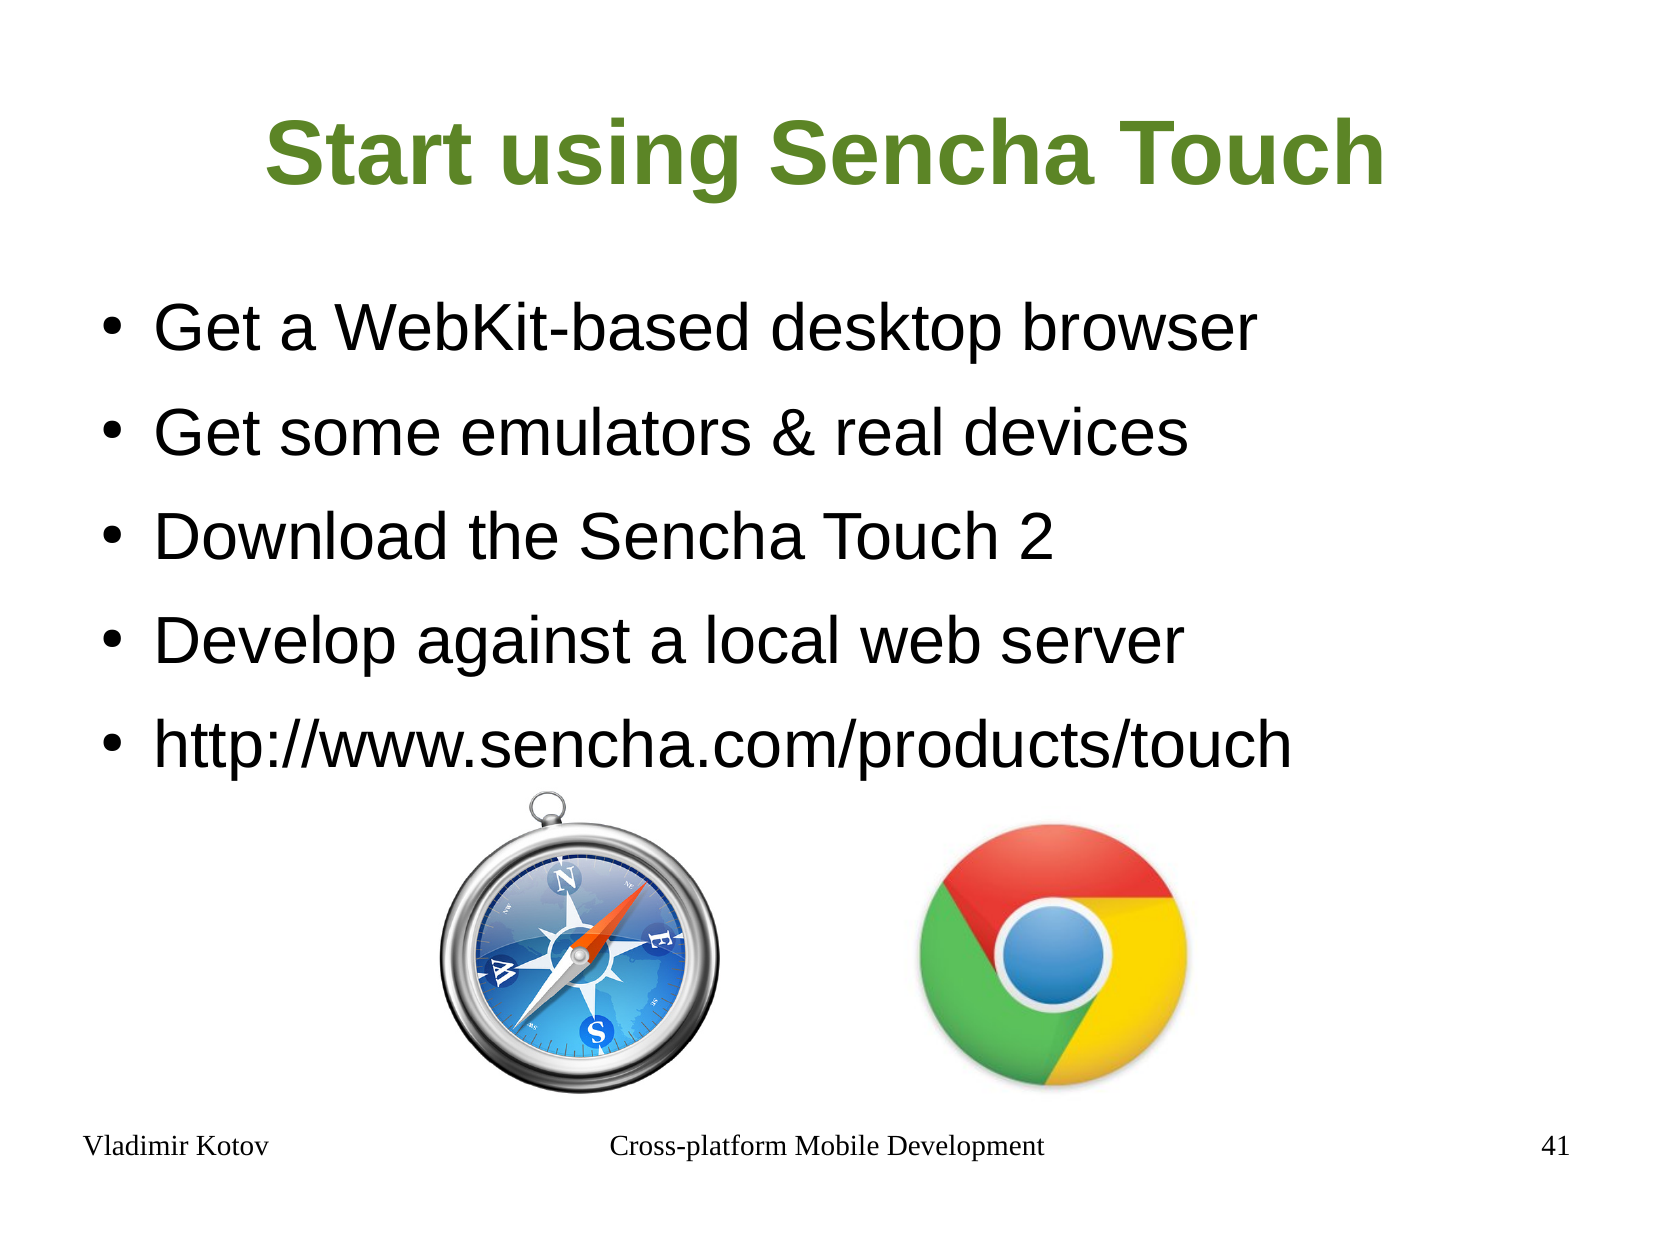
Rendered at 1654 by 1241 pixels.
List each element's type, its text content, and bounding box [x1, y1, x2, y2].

list Get a WebKit-based desktop browser Get some emulators & real devices Download the Sencha Touch 2 Develop against a local web server http://www.sencha.com/products/touch [82, 290, 1571, 1109]
title Start using Sencha Touch [82, 56, 1571, 250]
picture [411, 776, 1358, 1104]
